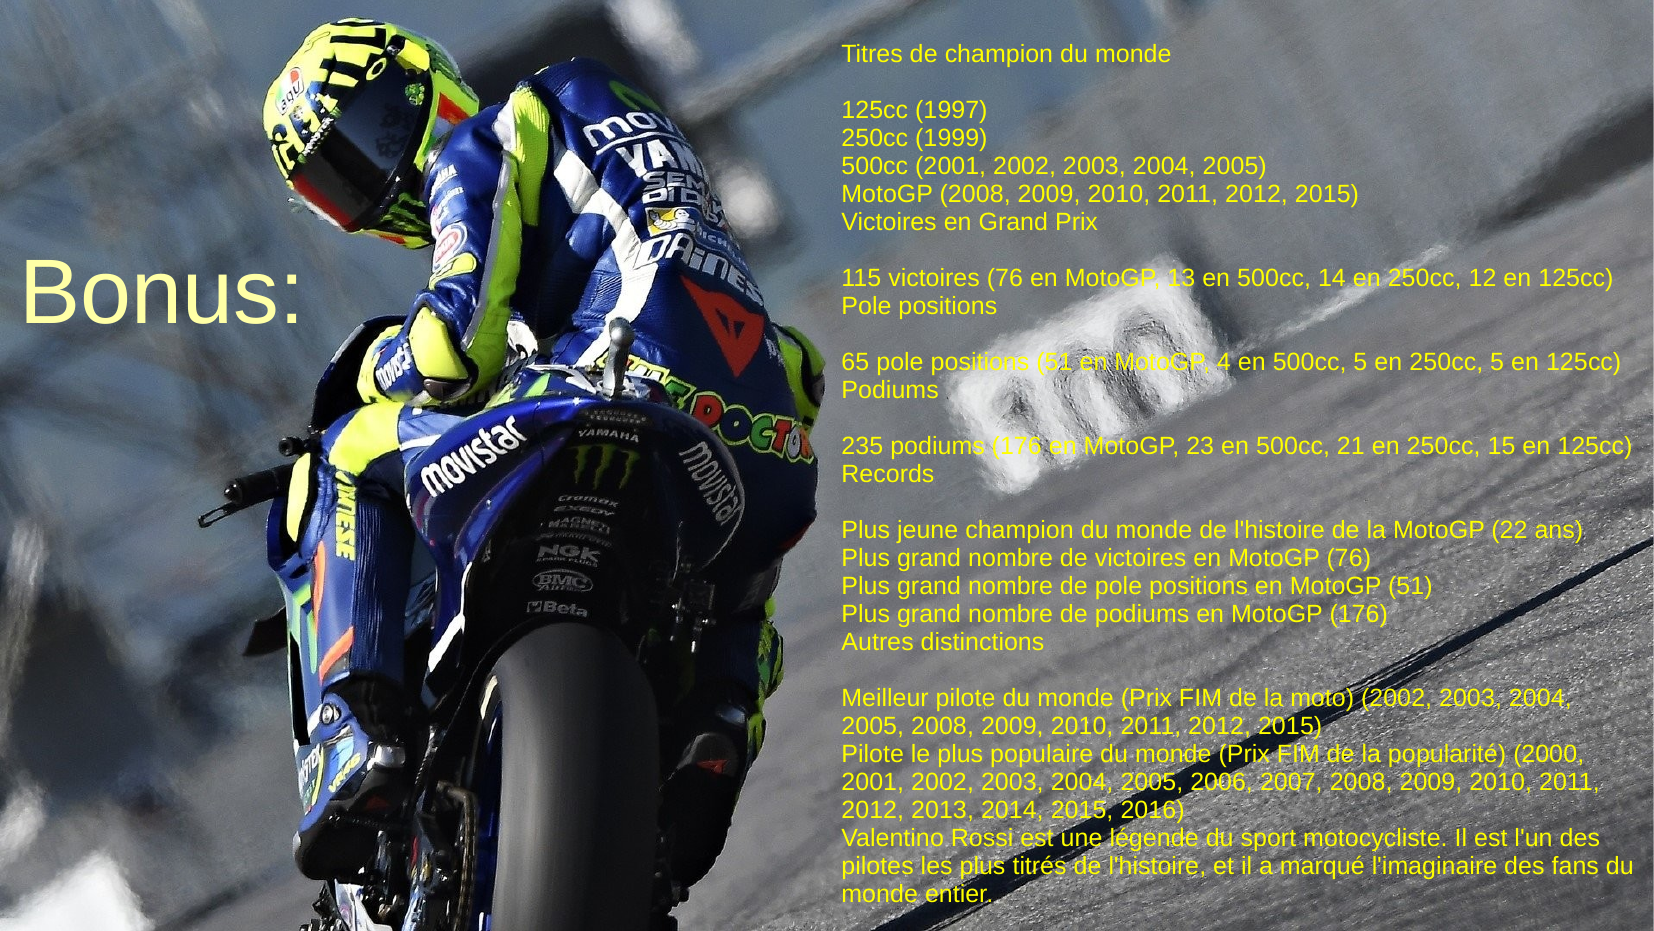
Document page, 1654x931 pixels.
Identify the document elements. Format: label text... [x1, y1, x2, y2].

picture [0, 0, 1654, 931]
text_box Titres de champion du monde 125cc (1997) 250cc (1999) 500cc (2001, 2002, 2003, 2004, 2005) MotoGP (2008, 2009, 2010, 2011, 2012, 2015) Victoires en Grand Prix 115 victoires (76 en MotoGP, 13 en 500cc, 14 en 250cc, 12 en 125cc) Pole positions 65 pole positions (51 en MotoGP, 4 en 500cc, 5 en 250cc, 5 en 125cc) Podiums 235 podiums (176 en MotoGP, 23 en 500cc, 21 en 250cc, 15 en 125cc) Records Plus jeune champion du monde de l'histoire de la MotoGP (22 ans) Plus grand nombre de victoires en MotoGP (76) Plus grand nombre de pole positions en MotoGP (51) Plus grand nombre de podiums en MotoGP (176) Autres distinctions Meilleur pilote du monde (Prix FIM de la moto) (2002, 2003, 2004, 2005, 2008, 2009, 2010, 2011, 2012, 2015) Pilote le plus populaire du monde (Prix FIM de la popularité) (2000, 2001, 2002, 2003, 2004, 2005, 2006, 2007, 2008, 2009, 2010, 2011, 2012, 2013, 2014, 2015, 2016) Valentino Rossi est une légende du sport motocycliste. Il est l'un des pilotes les plus titrés de l'histoire, et il a marqué l'imaginaire des fans du monde entier. [826, 32, 1654, 916]
title Bonus: [0, 228, 325, 355]
